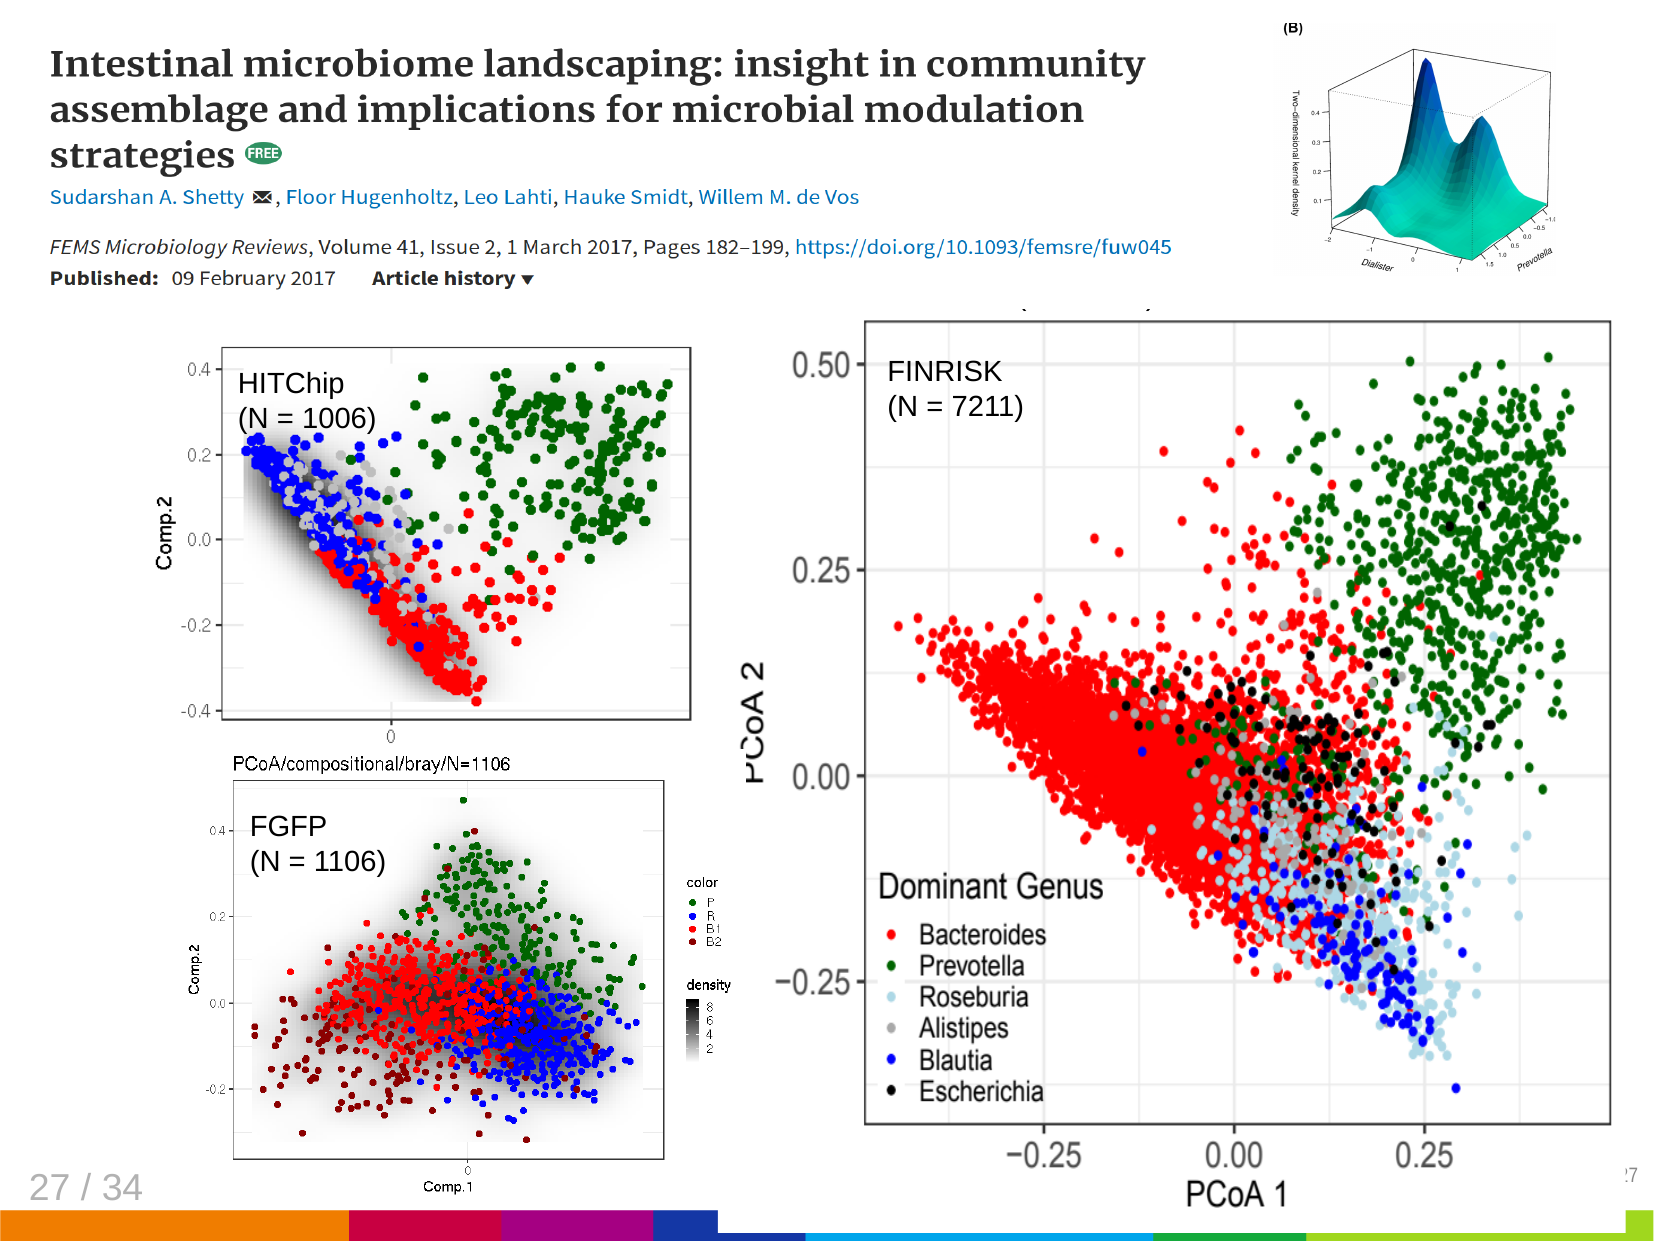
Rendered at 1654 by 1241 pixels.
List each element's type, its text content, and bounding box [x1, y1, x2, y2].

text_box <number> / 34 [14, 1159, 309, 1220]
text_box HITChip (N = 1006) [224, 357, 547, 454]
picture [1273, 23, 1556, 276]
text_box FGFP (N = 1106) [236, 800, 559, 885]
picture [0, 20, 1654, 1241]
text_box FINRISK (N = 7211) [874, 346, 1197, 442]
text_box FINRISK (N = 7219) [880, 309, 1203, 366]
